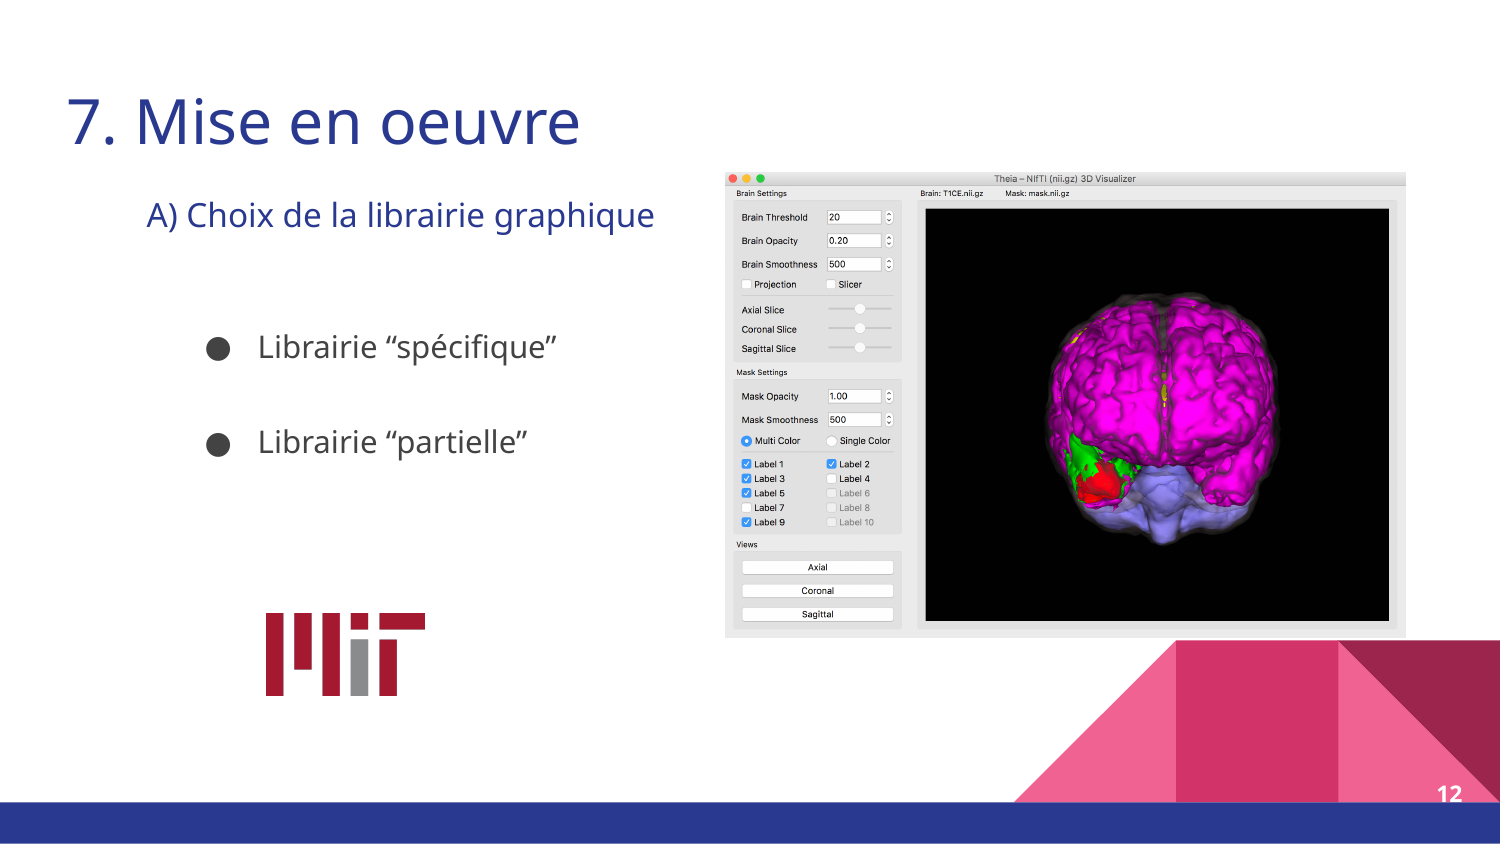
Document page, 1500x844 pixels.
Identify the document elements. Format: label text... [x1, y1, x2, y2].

picture [266, 613, 425, 696]
slide_number <number> [1387, 762, 1478, 828]
list Librairie “spécifique” Librairie “partielle” [167, 274, 903, 750]
title 7. Mise en oeuvre [51, 67, 1449, 167]
picture [725, 172, 1406, 638]
text_box A) Choix de la librairie graphique [131, 178, 725, 249]
